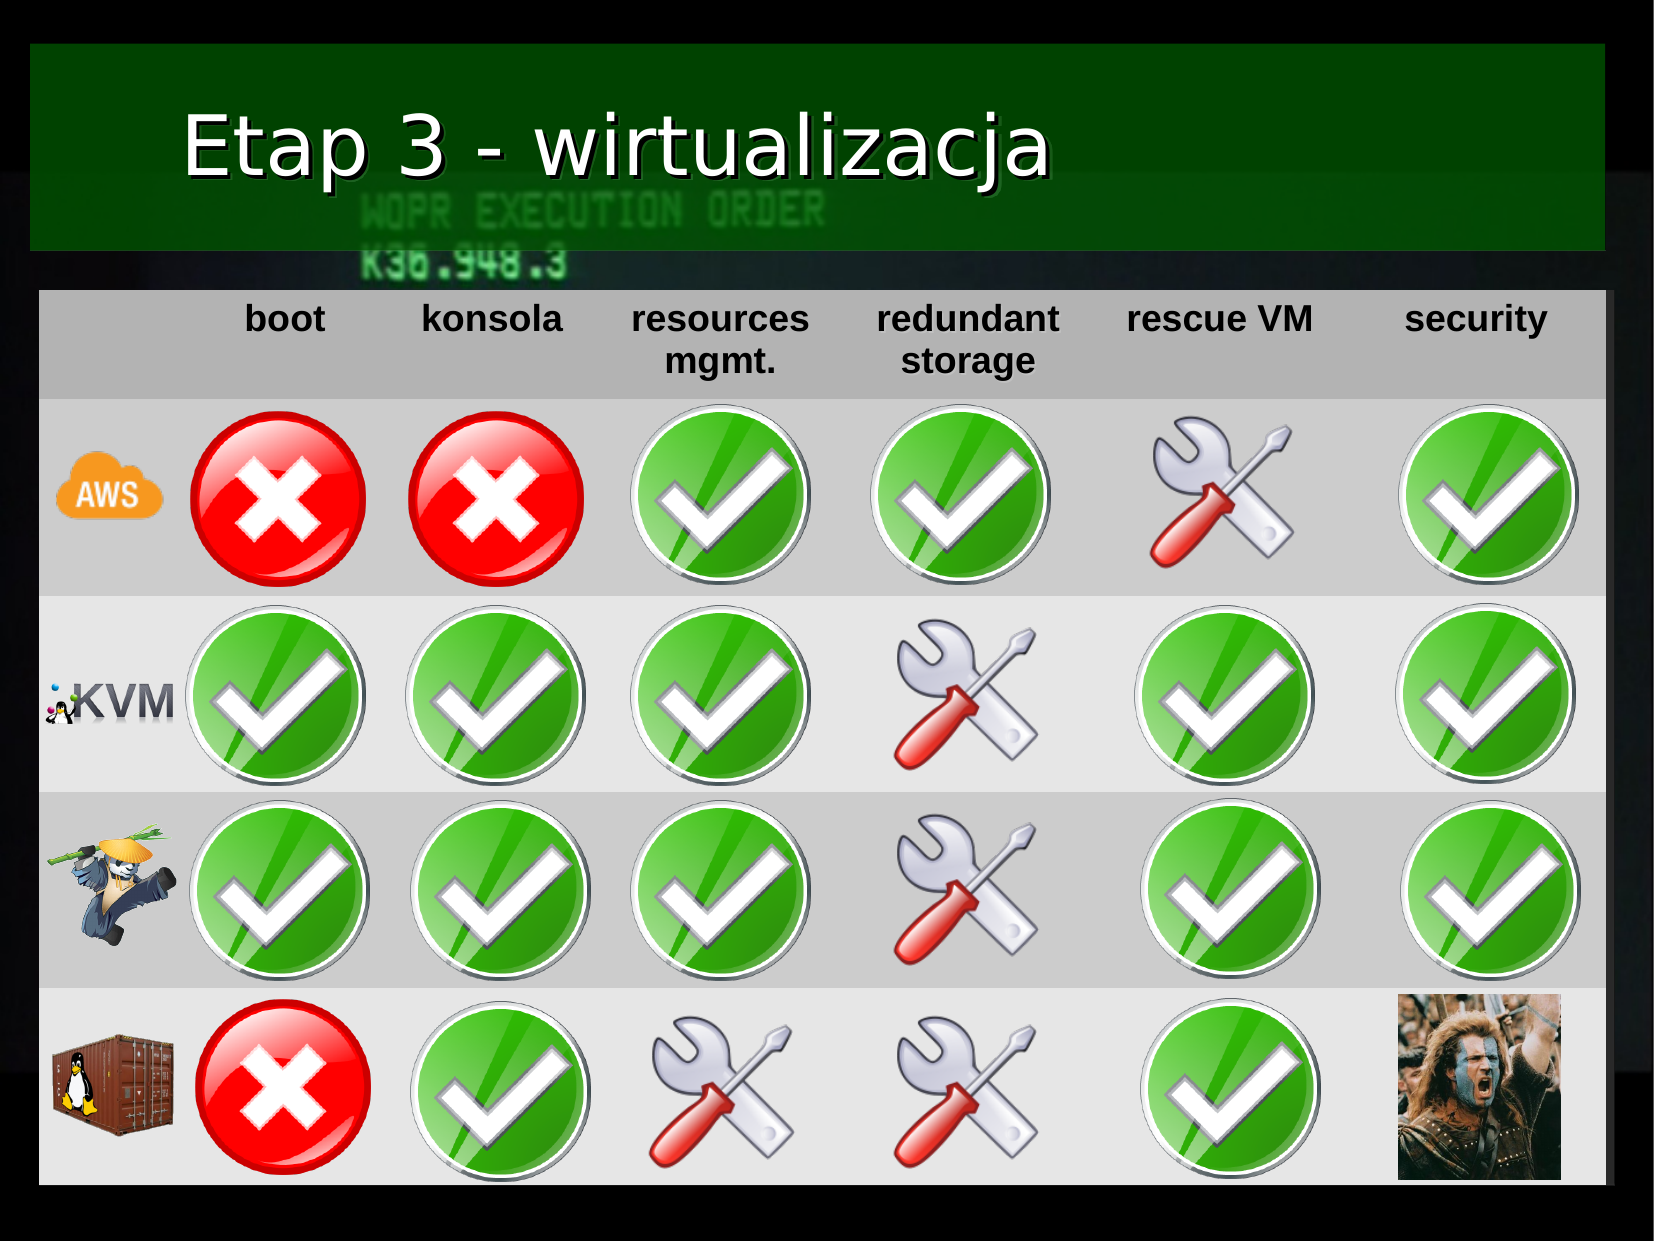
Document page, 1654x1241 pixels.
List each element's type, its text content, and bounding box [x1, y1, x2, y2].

table_header security [1346, 290, 1606, 399]
table_cell [1346, 792, 1606, 988]
table_header [39, 290, 184, 389]
table_header boot [184, 290, 386, 399]
title Etap 3 - wirtualizacja [30, 43, 1606, 251]
picture [0, 0, 1654, 1241]
table_cell [598, 596, 843, 792]
table_cell [184, 988, 386, 1185]
table_cell [386, 792, 598, 988]
table_header konsola [386, 290, 598, 399]
table_cell [201, 399, 386, 596]
table_cell [386, 399, 598, 596]
table_cell [598, 988, 843, 1185]
table_cell [1094, 596, 1346, 792]
table_cell [39, 596, 184, 792]
table_cell [184, 596, 386, 792]
table_cell [598, 399, 843, 596]
table_cell [184, 792, 386, 988]
table_cell [39, 578, 180, 596]
table_cell [1346, 596, 1606, 792]
table_cell [1346, 399, 1606, 596]
table_cell [386, 596, 598, 792]
table_cell [1346, 988, 1606, 1185]
table_cell [843, 596, 1094, 792]
table_header resources mgmt. [598, 290, 843, 399]
table_cell [1094, 792, 1346, 988]
table_cell [598, 792, 843, 988]
table_cell [843, 399, 1094, 596]
table_cell [39, 988, 184, 1185]
table_header rescue VM [1094, 290, 1346, 399]
table_cell [1094, 399, 1346, 596]
table_cell [843, 792, 1094, 988]
table_header redundant storage [843, 290, 1094, 399]
table_cell [39, 792, 184, 988]
table_cell [386, 988, 598, 1185]
table_cell [843, 988, 1094, 1185]
text_box [381, 290, 1615, 1186]
table_cell [1094, 988, 1346, 1185]
